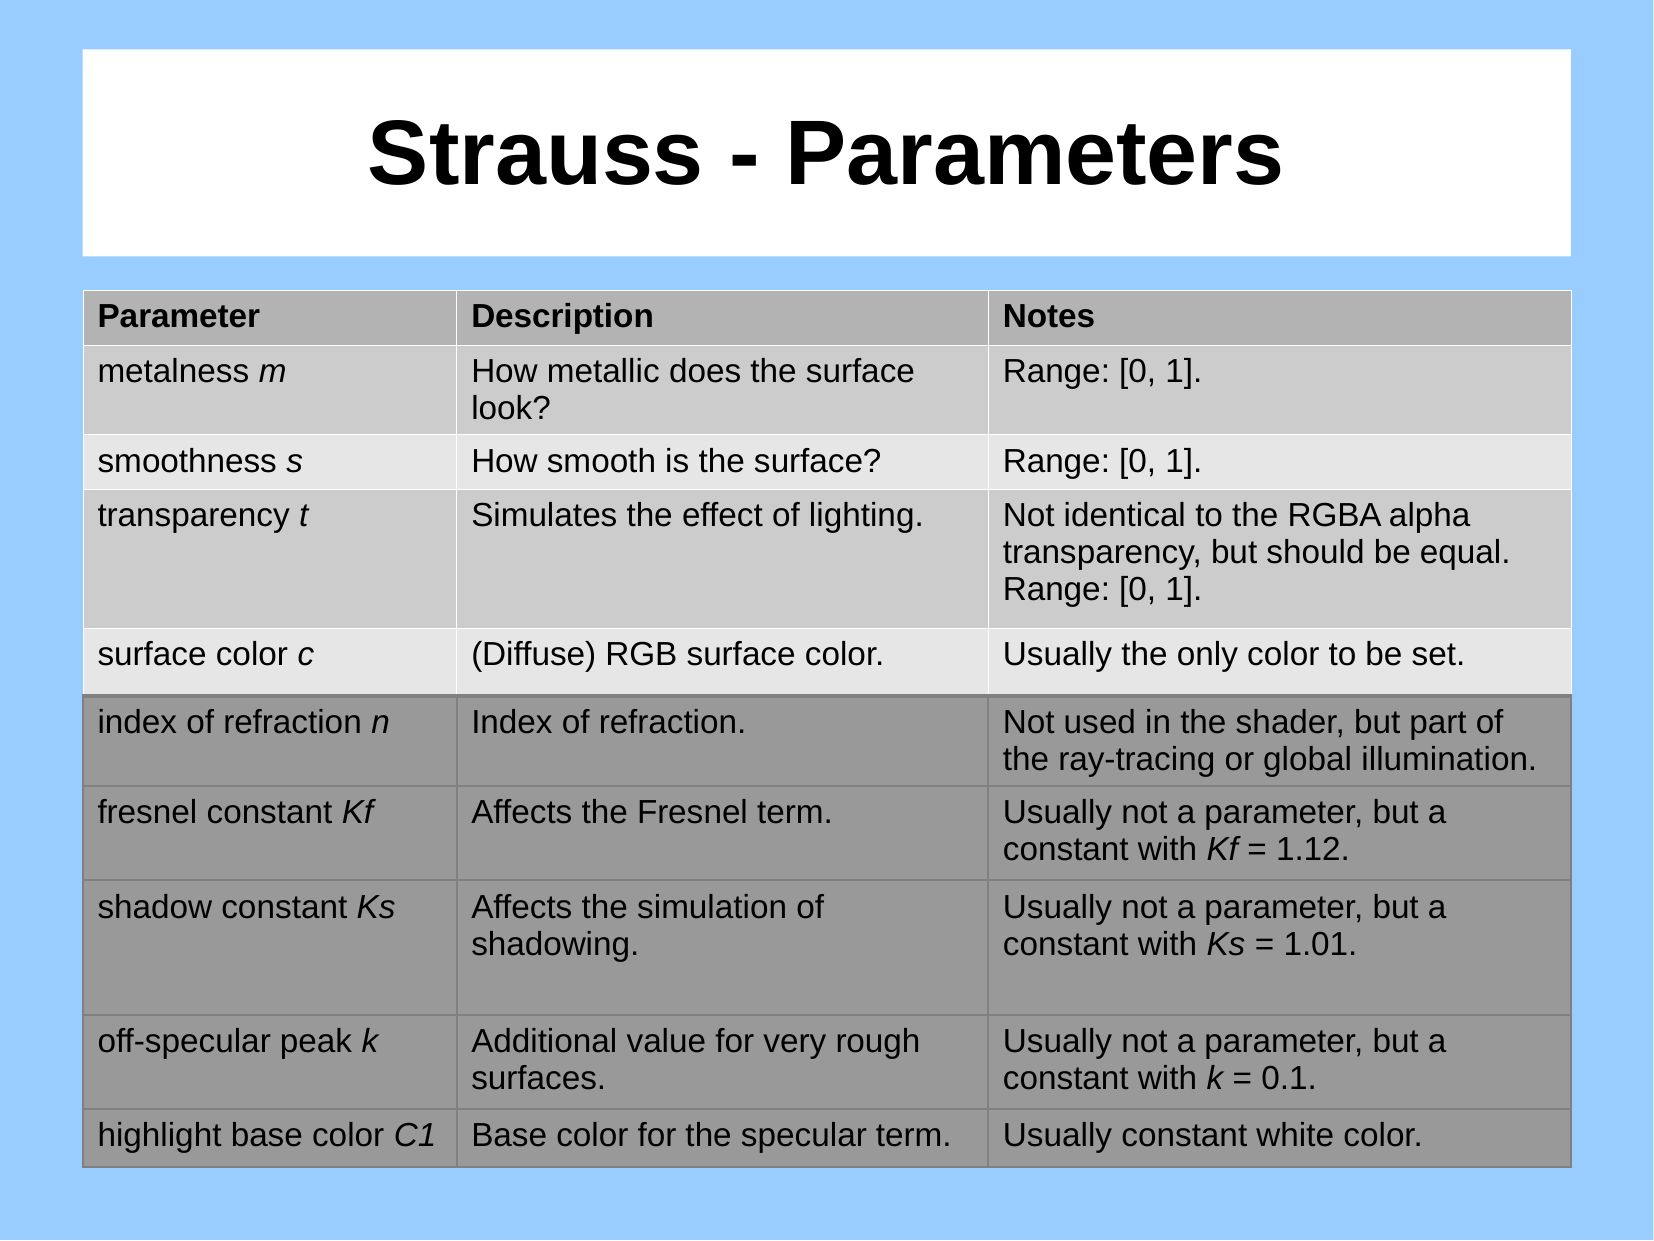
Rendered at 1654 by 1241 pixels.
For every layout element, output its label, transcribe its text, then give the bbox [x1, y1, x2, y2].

table_cell smoothness s [84, 435, 456, 489]
table_cell How metallic does the surface look? [457, 346, 988, 434]
table_cell Index of refraction. [458, 698, 987, 785]
table_cell transparency t [84, 490, 456, 628]
table_cell How smooth is the surface? [457, 435, 988, 489]
table_cell highlight base color C1 [84, 1110, 456, 1166]
title Strauss - Parameters [82, 49, 1571, 257]
table_cell Not used in the shader, but part of the ray-tracing or global illumination. [989, 698, 1570, 785]
table_cell Simulates the effect of lighting. [457, 490, 988, 628]
table_cell Usually not a parameter, but a constant with k = 0.1. [989, 1016, 1570, 1108]
table_cell Range: [0, 1]. [989, 346, 1571, 434]
table_cell Not identical to the RGBA alpha transparency, but should be equal. Range: [0, 1]. [989, 490, 1571, 628]
table_cell surface color c [84, 629, 456, 694]
table_cell Additional value for very rough surfaces. [458, 1016, 987, 1108]
table_cell (Diffuse) RGB surface color. [457, 629, 988, 694]
table_cell Base color for the specular term. [458, 1110, 987, 1166]
table_header Description [457, 291, 988, 345]
table_cell Range: [0, 1]. [989, 435, 1571, 489]
table_cell off-specular peak k [84, 1016, 456, 1108]
table_cell Affects the Fresnel term. [458, 787, 987, 879]
table_cell fresnel constant Kf [84, 787, 456, 879]
table_cell Usually constant white color. [989, 1110, 1570, 1166]
table_cell Usually not a parameter, but a constant with Kf = 1.12. [989, 787, 1570, 879]
table_cell shadow constant Ks [84, 881, 456, 1014]
table_cell Usually not a parameter, but a constant with Ks = 1.01. [989, 881, 1570, 1014]
table_header Parameter [84, 291, 456, 345]
table_cell Affects the simulation of shadowing. [458, 881, 987, 1014]
table_header Notes [989, 291, 1571, 345]
table_cell index of refraction n [84, 698, 456, 785]
table_cell Usually the only color to be set. [989, 629, 1571, 694]
table_cell metalness m [84, 346, 456, 434]
